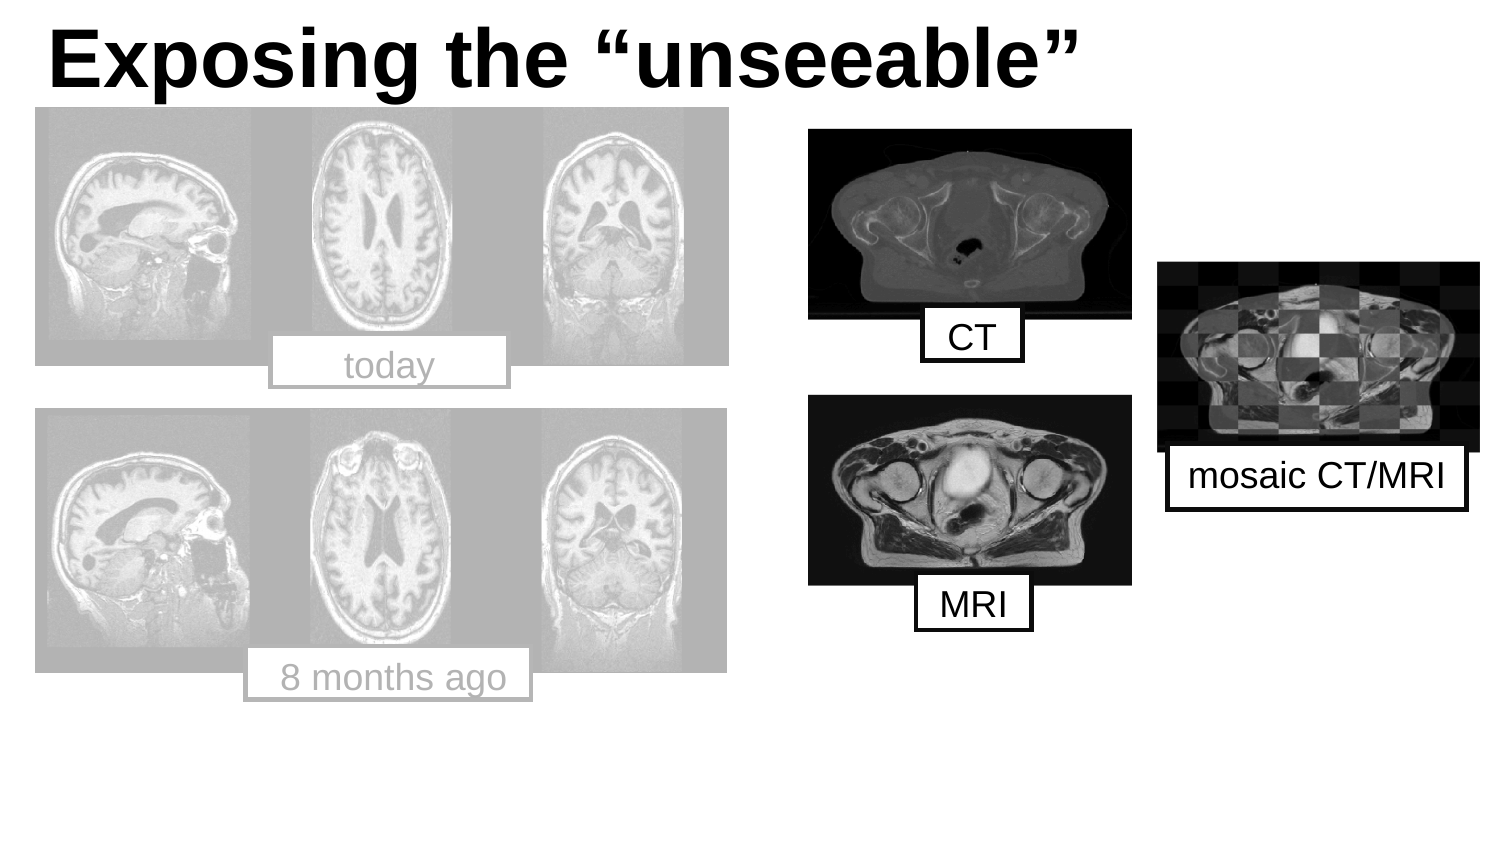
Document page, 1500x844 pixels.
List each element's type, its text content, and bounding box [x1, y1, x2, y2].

picture [808, 128, 1132, 320]
text_box mosaic CT/MRI [1167, 443, 1467, 510]
text_box [0, 105, 750, 737]
text_box CT [922, 305, 1023, 361]
text_box MRI [916, 572, 1032, 630]
list Exposing the “unseeable” [47, 4, 1442, 169]
picture [1157, 261, 1480, 453]
picture [808, 394, 1132, 586]
